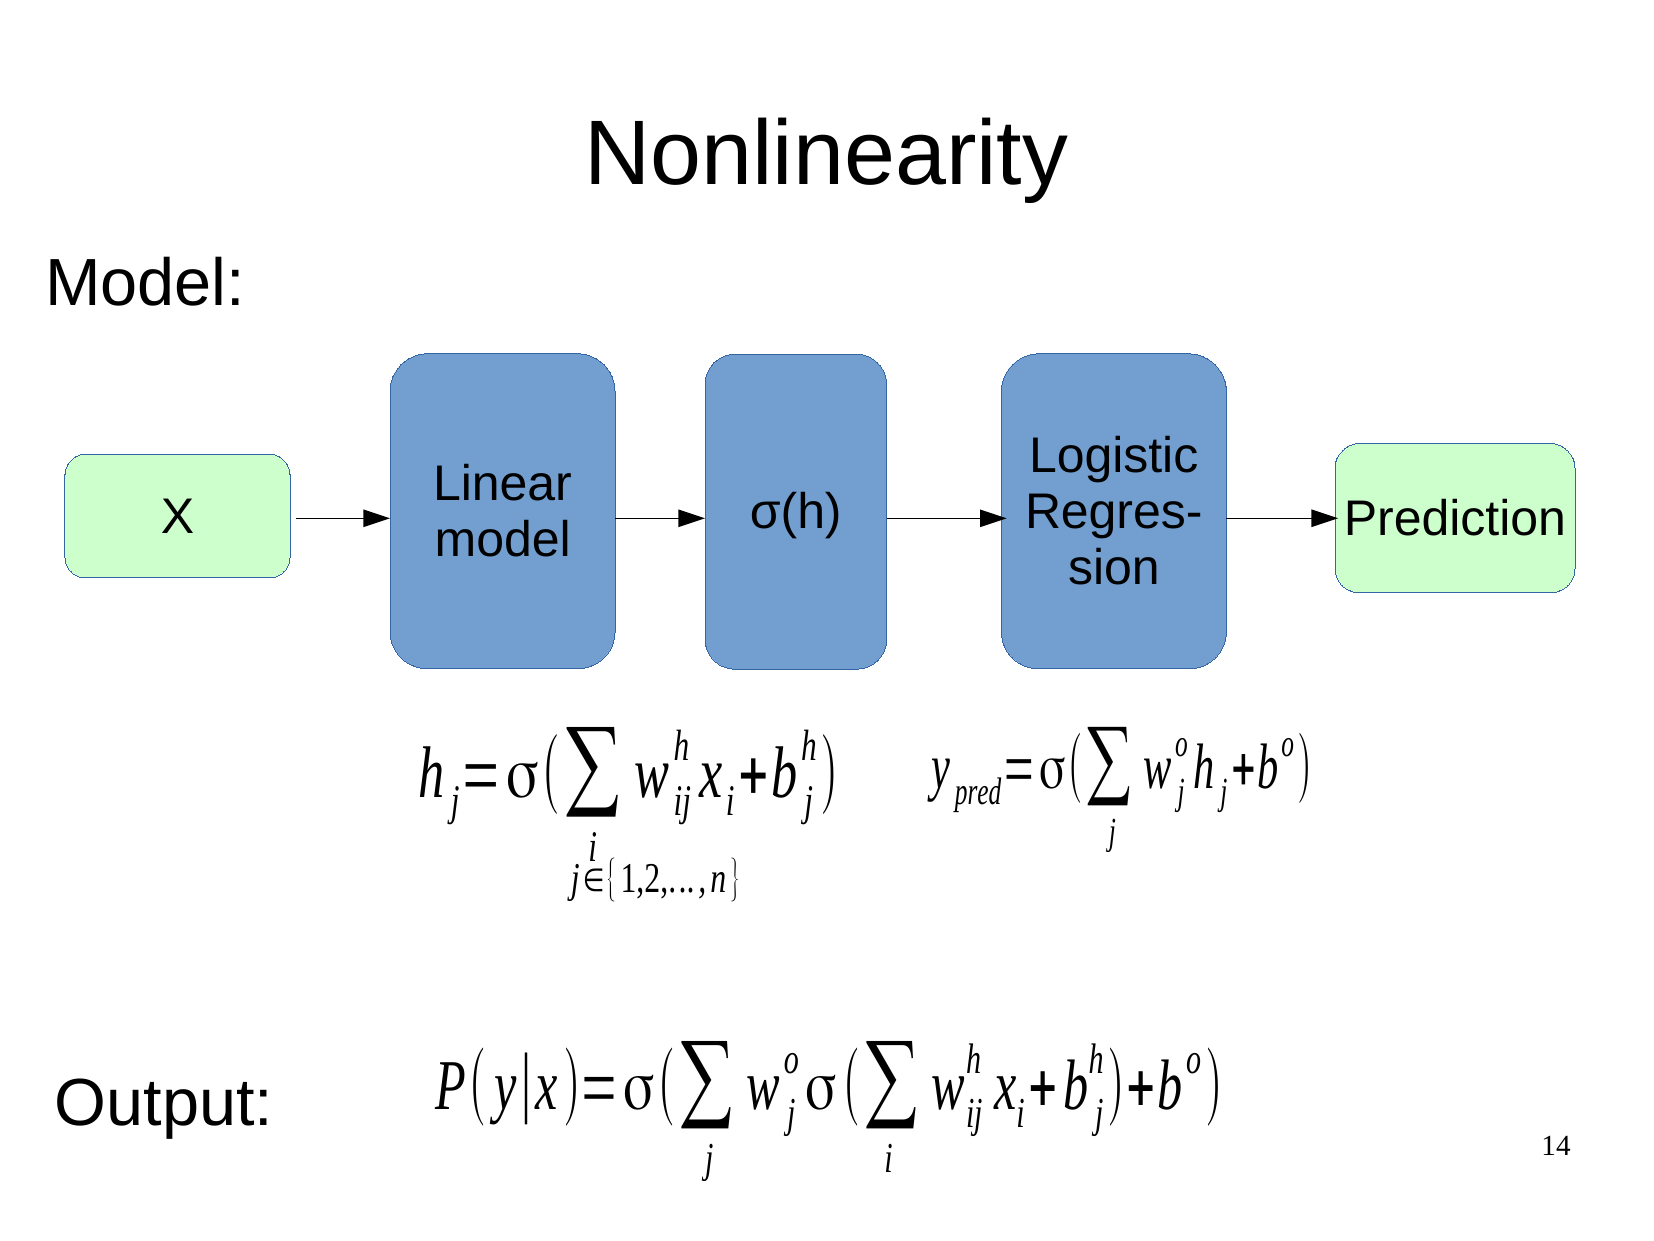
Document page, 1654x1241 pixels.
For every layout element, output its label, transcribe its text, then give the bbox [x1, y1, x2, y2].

text_box Output: [54, 1065, 376, 1141]
title Nonlinearity [82, 49, 1571, 257]
text_box Prediction [1335, 443, 1576, 593]
text_box X [64, 454, 291, 578]
text_box σ(h) [705, 354, 887, 670]
text_box Logistic Regres- sion [1001, 353, 1227, 669]
text_box Model: [45, 230, 676, 334]
chart [405, 719, 850, 905]
chart [915, 720, 1322, 852]
text_box Linear model [390, 353, 616, 669]
chart [419, 1033, 1233, 1181]
